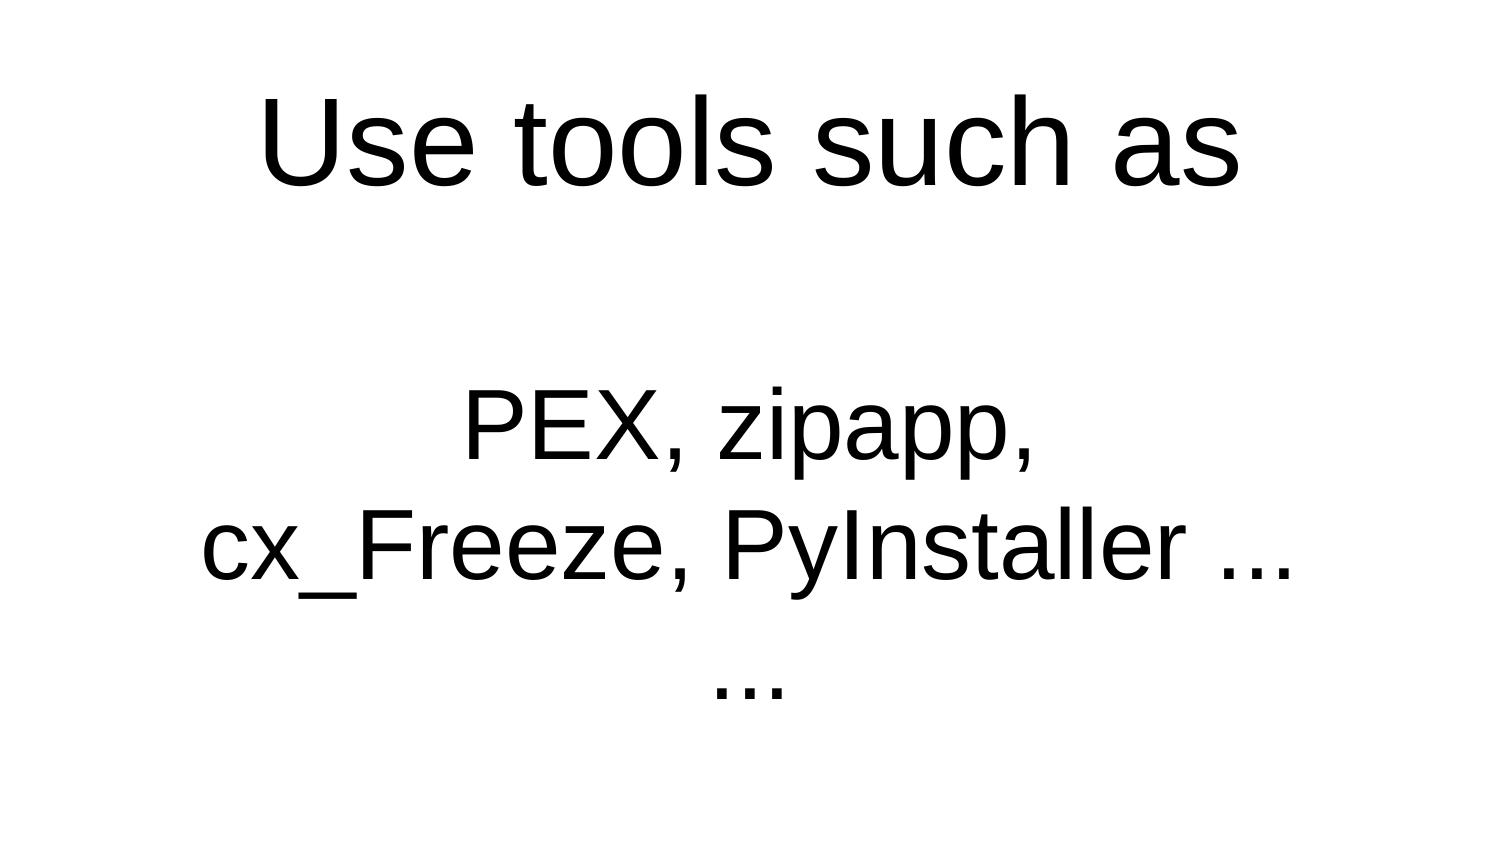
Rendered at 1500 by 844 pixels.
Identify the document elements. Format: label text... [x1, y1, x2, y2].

title Use tools such as PEX, zipapp, cx_Freeze, PyInstaller ... ... [67, 44, 1433, 799]
